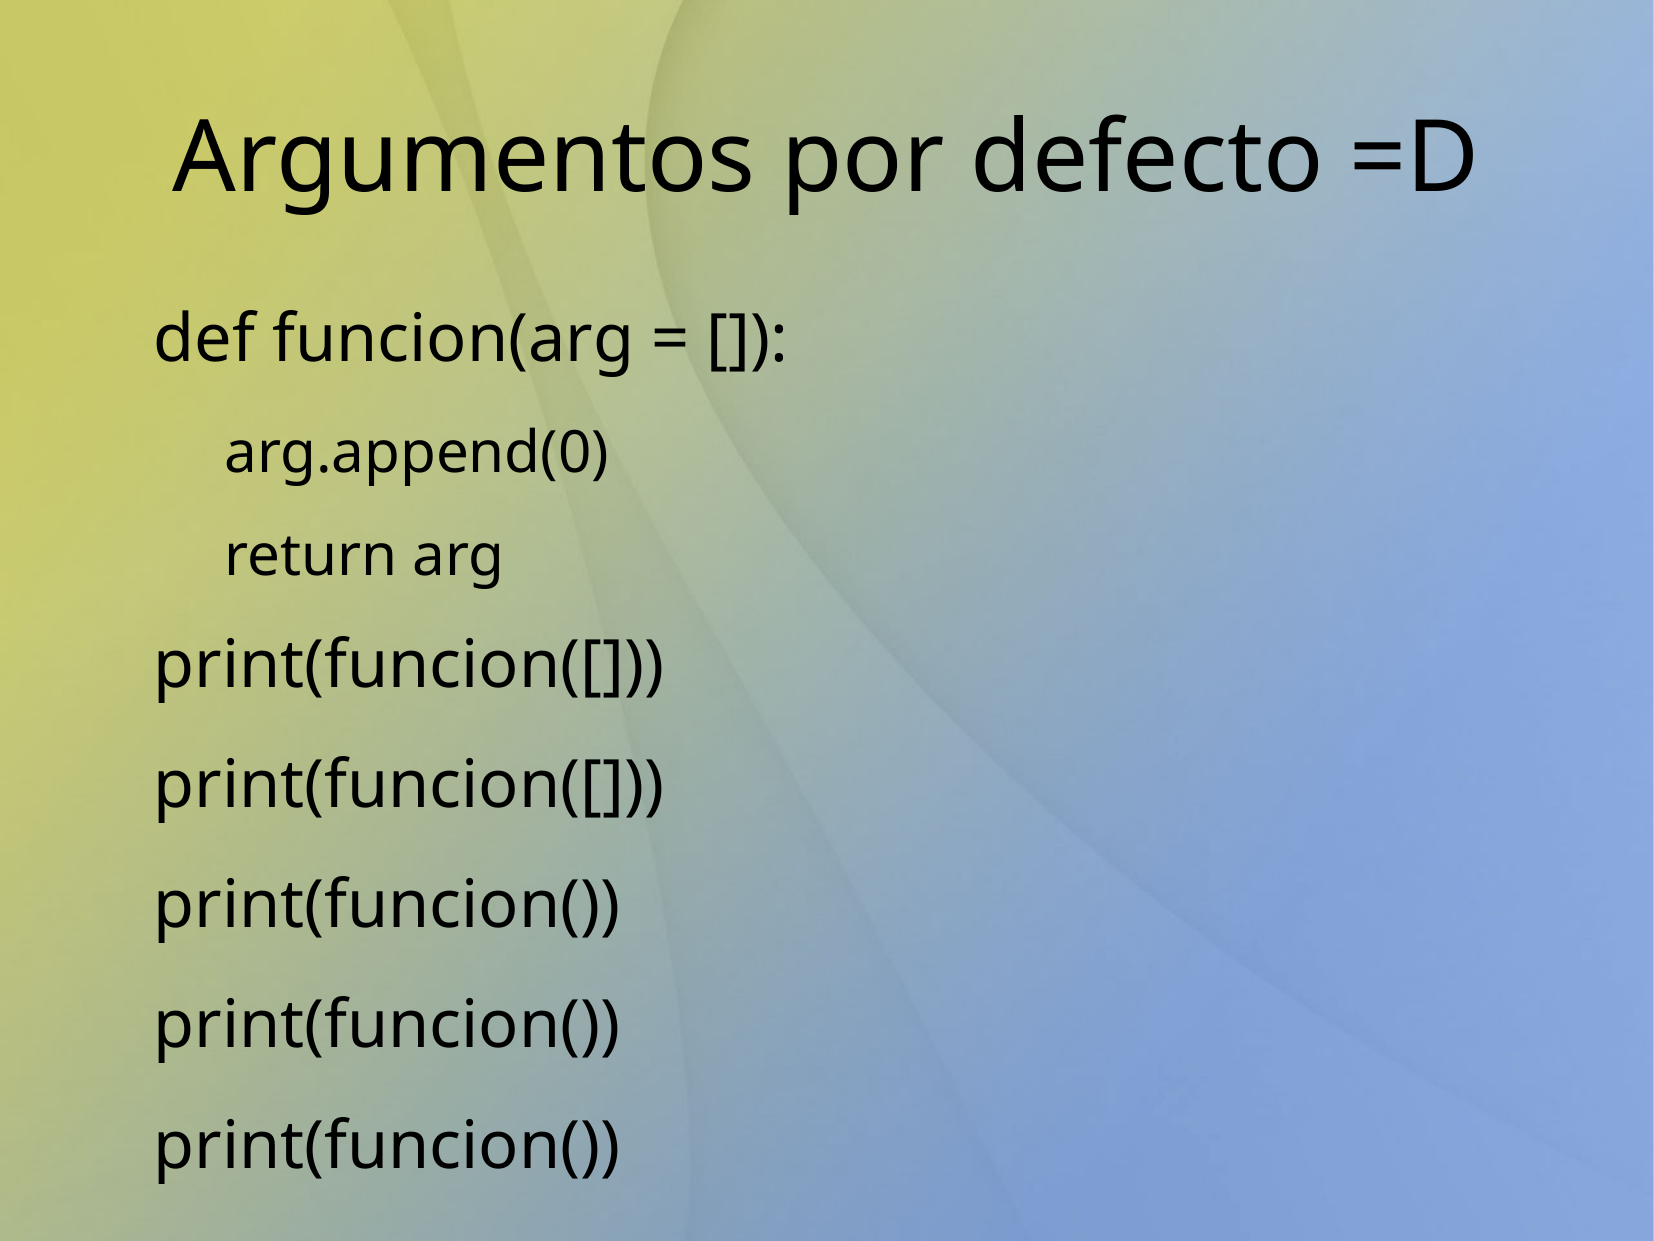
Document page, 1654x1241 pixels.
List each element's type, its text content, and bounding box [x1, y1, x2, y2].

title Argumentos por defecto =D [82, 49, 1571, 257]
picture [0, 0, 1654, 1241]
list def funcion(arg = []): arg.append(0) return arg print(funcion([])) print(funcion([])) print(funcion()) print(funcion()) print(funcion()) ... [82, 290, 898, 1194]
